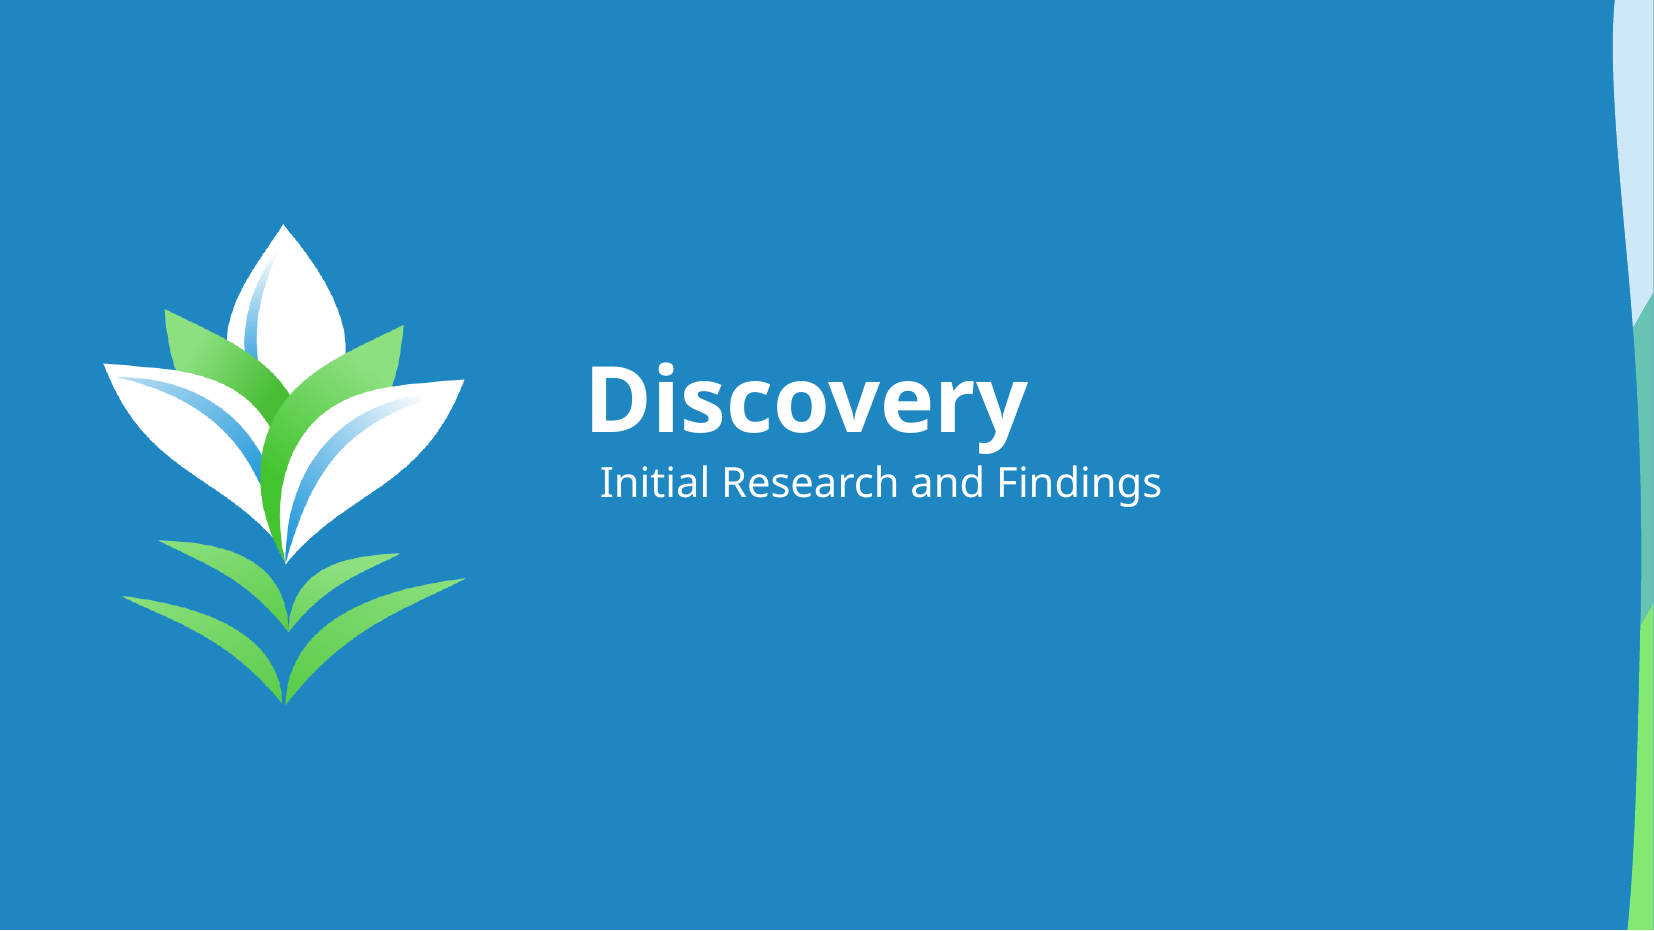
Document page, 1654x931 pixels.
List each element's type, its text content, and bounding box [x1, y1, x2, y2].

text_box Initial Research and Findings [585, 448, 1381, 514]
picture [103, 224, 466, 706]
text_box Discovery [570, 333, 1546, 569]
